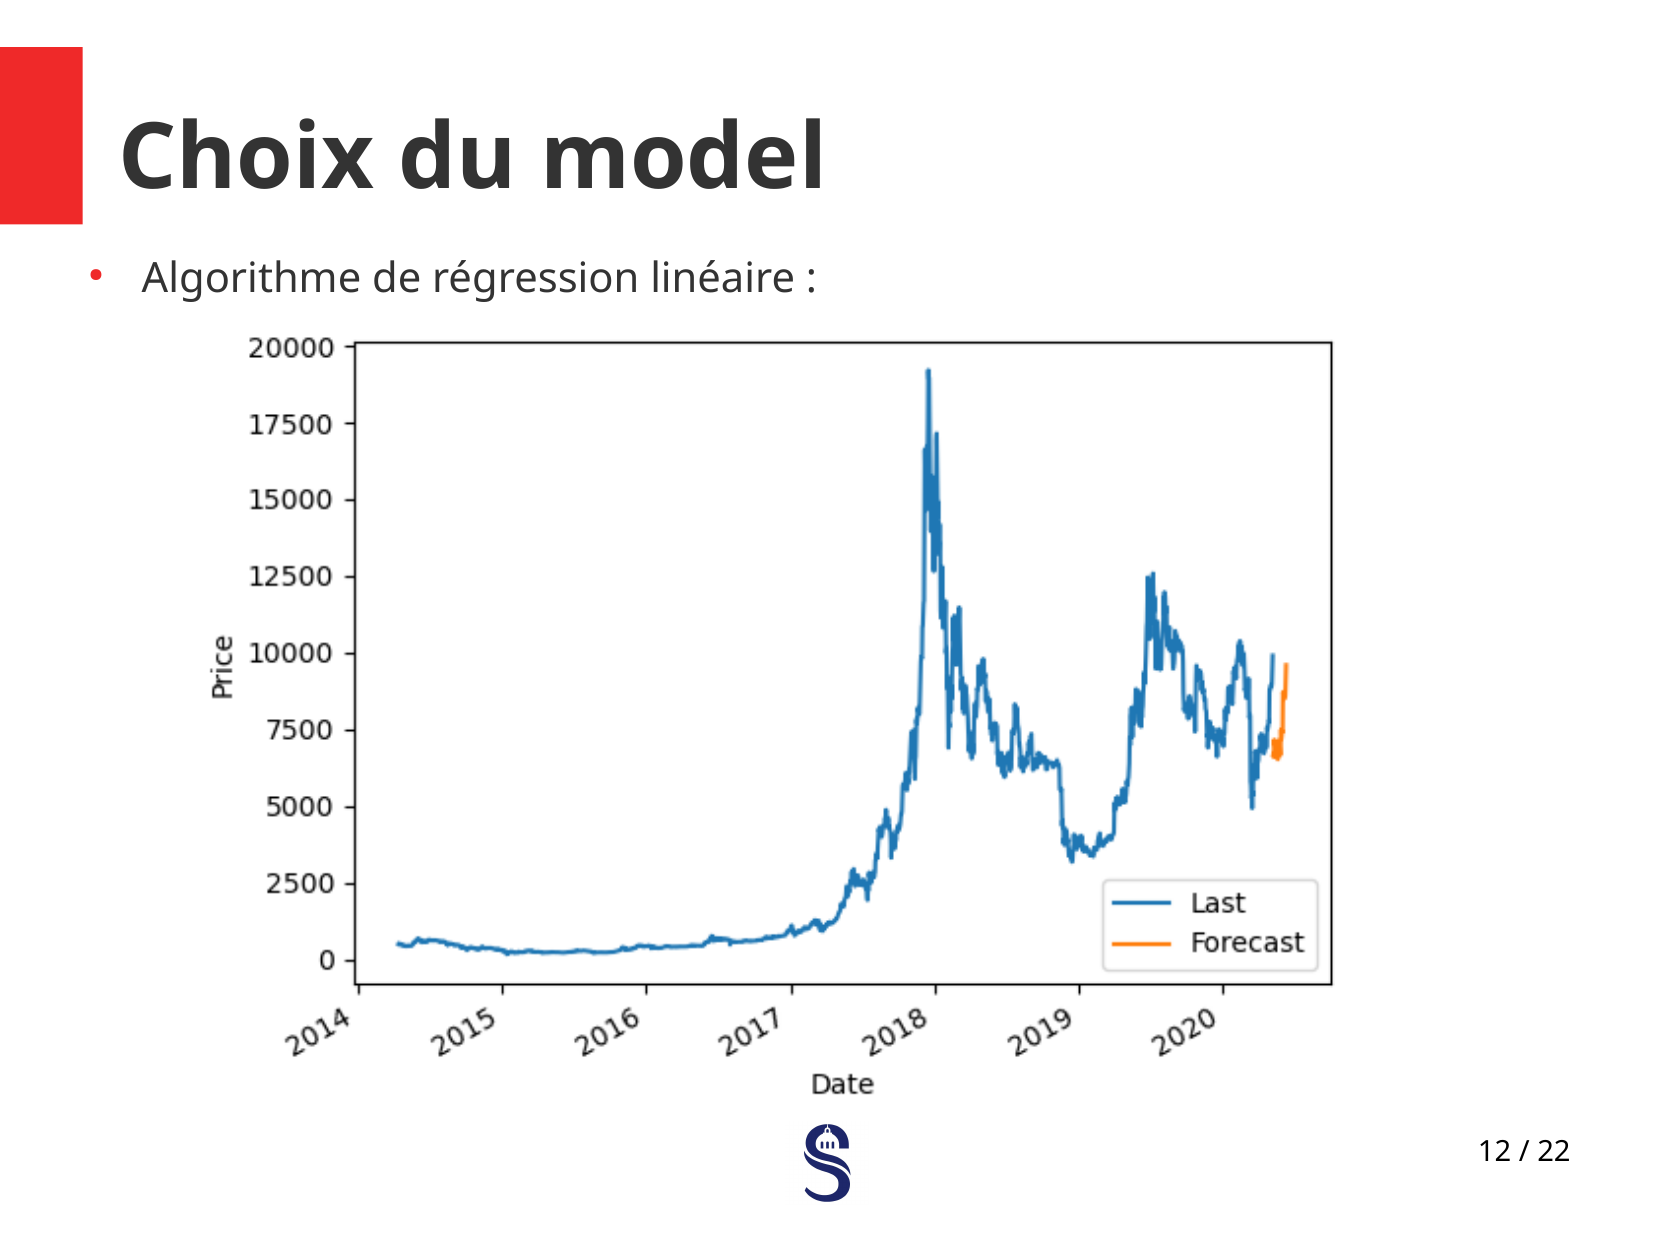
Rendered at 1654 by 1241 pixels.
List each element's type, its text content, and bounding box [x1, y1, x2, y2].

picture [197, 318, 1457, 1112]
title Choix du model [118, 49, 1571, 257]
list Algorithme de régression linéaire : [70, 248, 1489, 968]
picture [785, 1121, 869, 1205]
